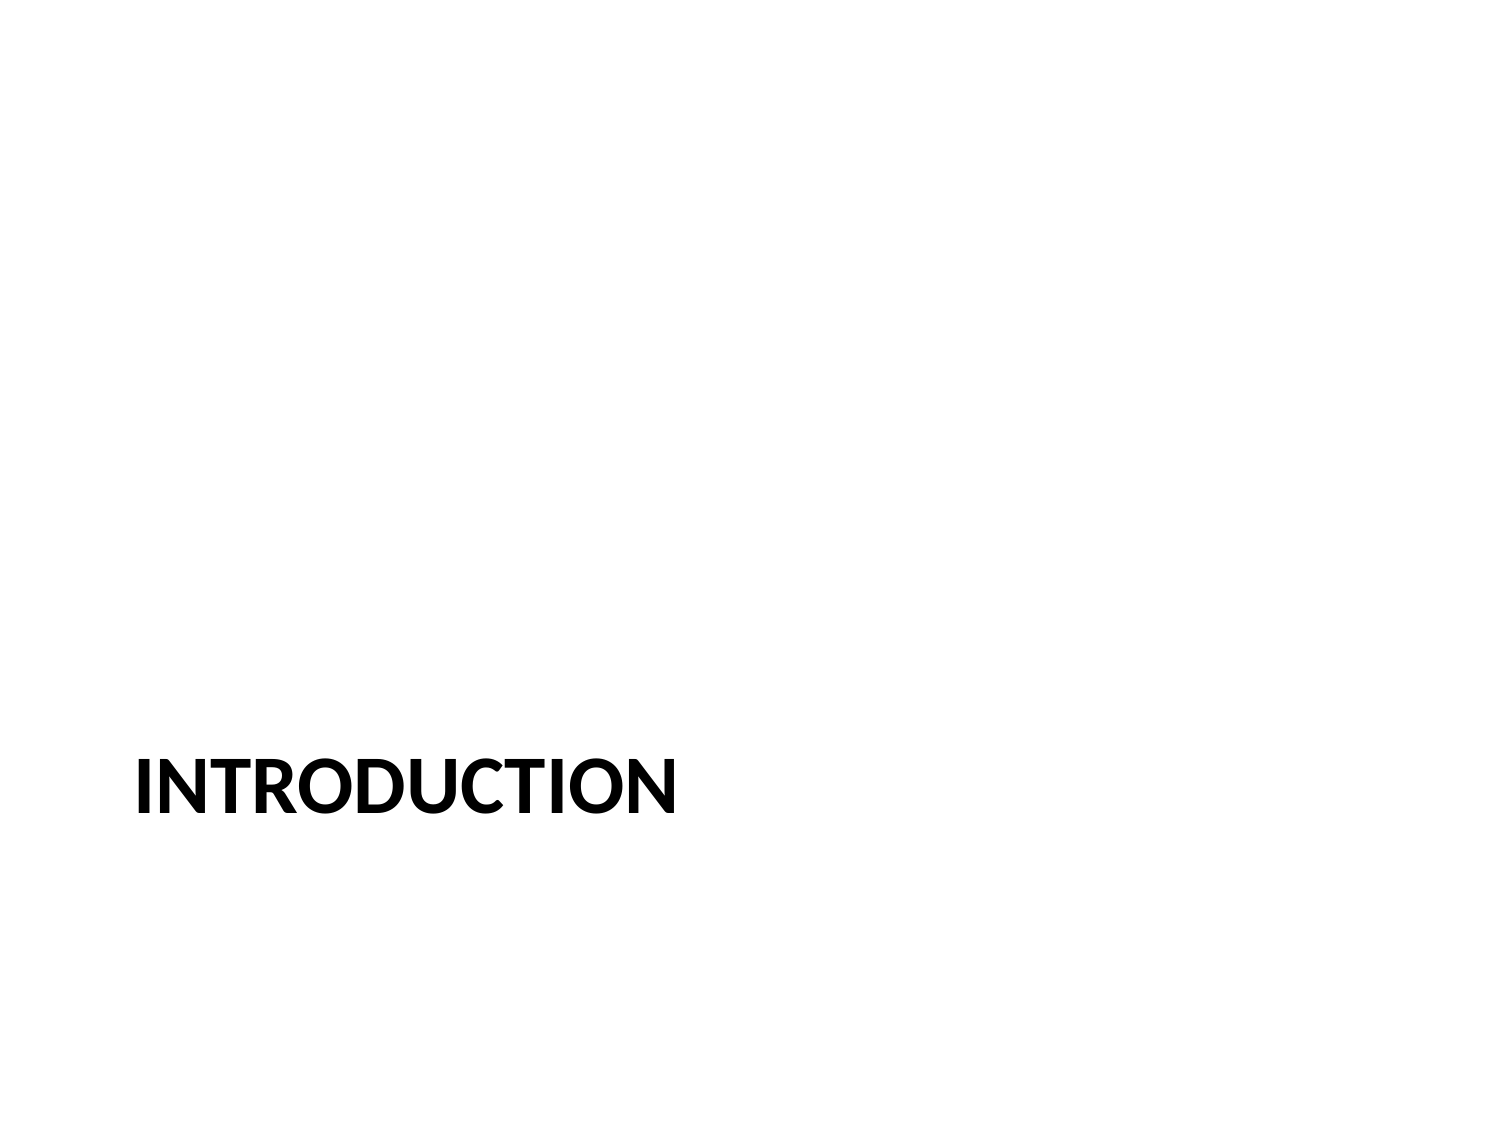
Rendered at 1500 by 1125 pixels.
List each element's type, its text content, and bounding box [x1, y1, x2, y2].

title Introduction [118, 722, 1394, 947]
